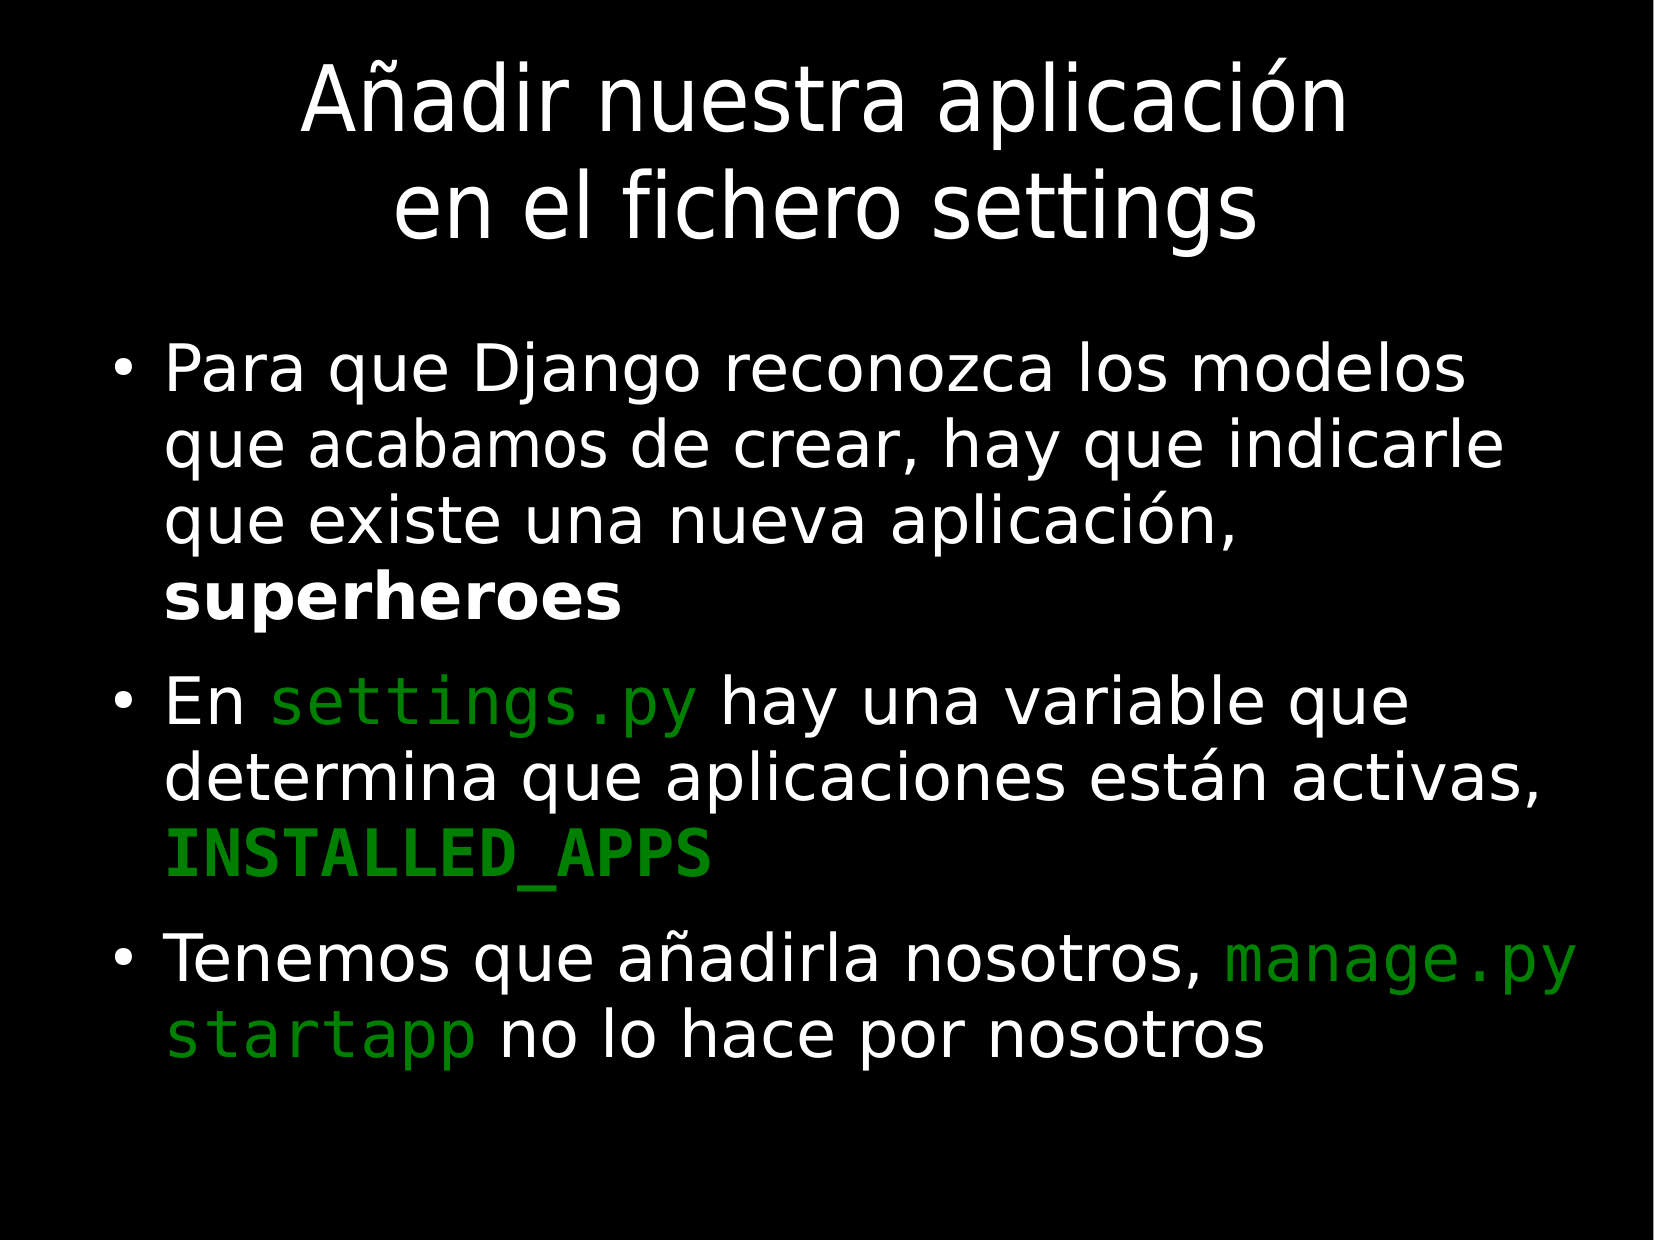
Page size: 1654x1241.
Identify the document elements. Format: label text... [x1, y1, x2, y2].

list Para que Django reconozca los modelos que acabamos de crear, hay que indicarle que existe una nueva aplicación, superheroes En settings.py hay una variable que determina que aplicaciones están activas, INSTALLED_APPS Tenemos que añadirla nosotros, manage.py startapp no lo hace por nosotros [94, 330, 1583, 1150]
title Añadir nuestra aplicación en el fichero settings [82, 45, 1571, 261]
